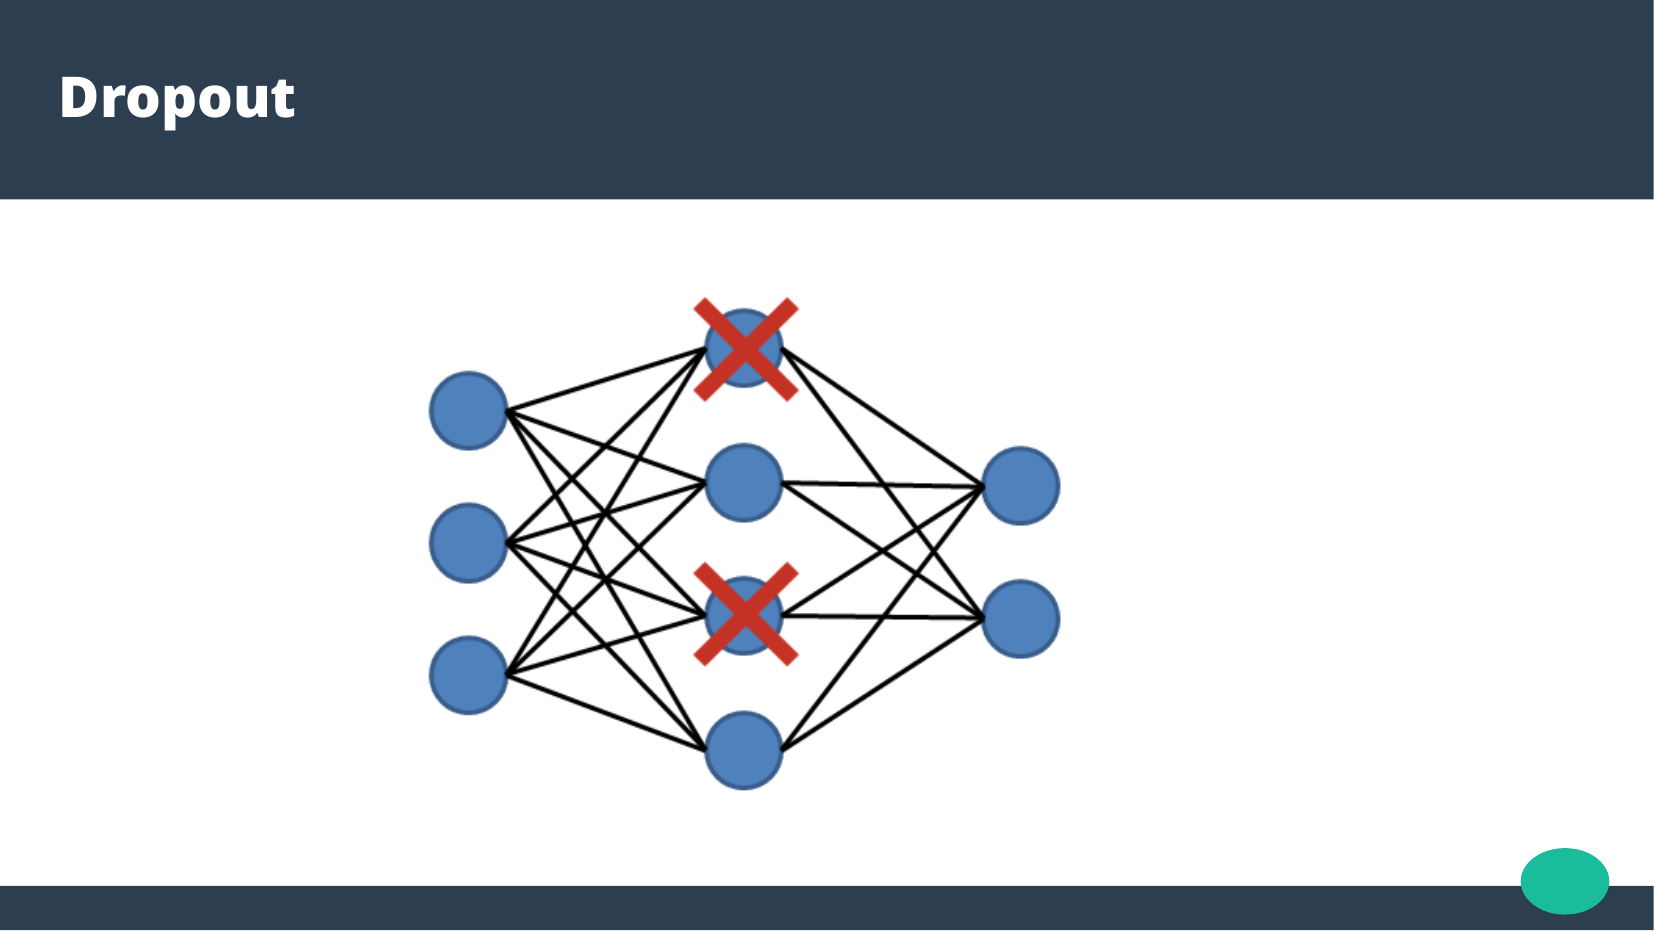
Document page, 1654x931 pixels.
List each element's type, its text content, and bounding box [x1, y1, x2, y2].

picture [354, 241, 1156, 839]
title Dropout [59, 37, 1595, 155]
